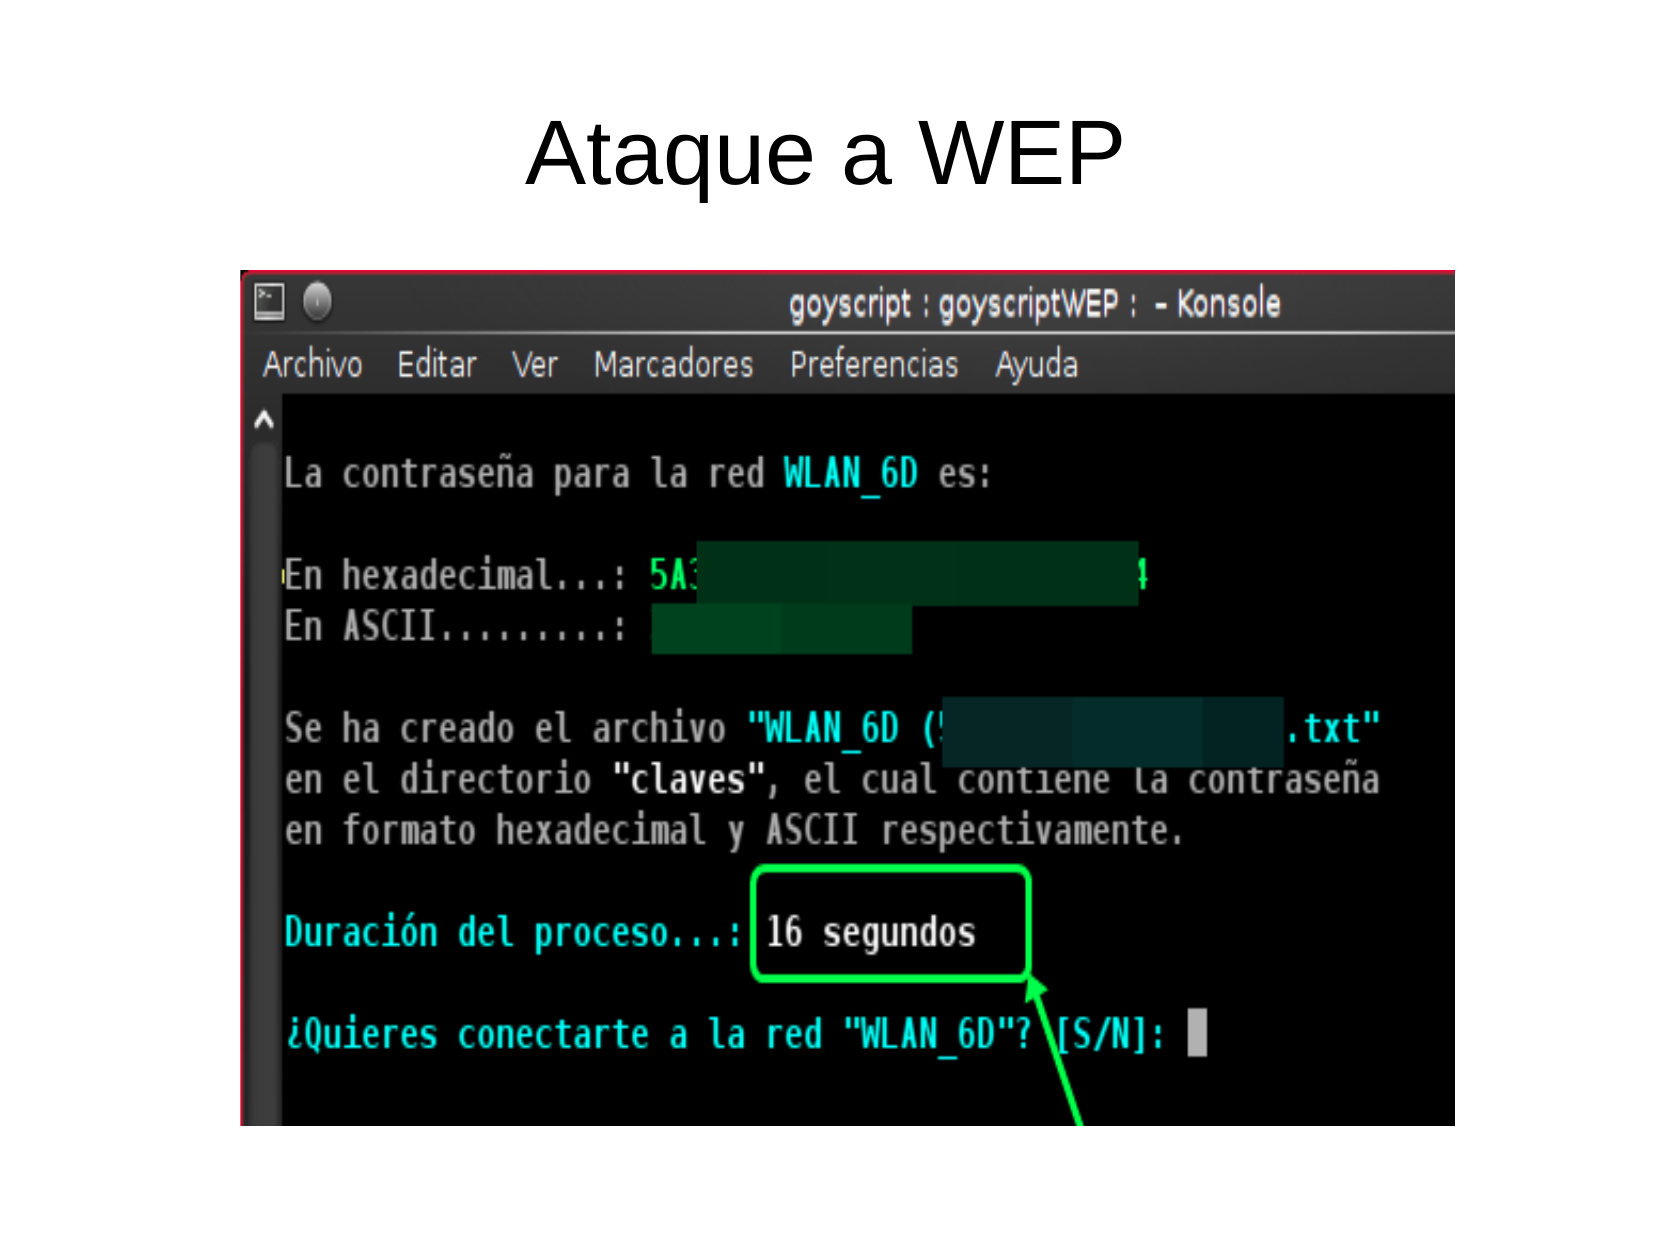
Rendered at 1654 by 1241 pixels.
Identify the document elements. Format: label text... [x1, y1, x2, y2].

title Ataque a WEP [82, 49, 1571, 257]
picture [240, 270, 1456, 1126]
